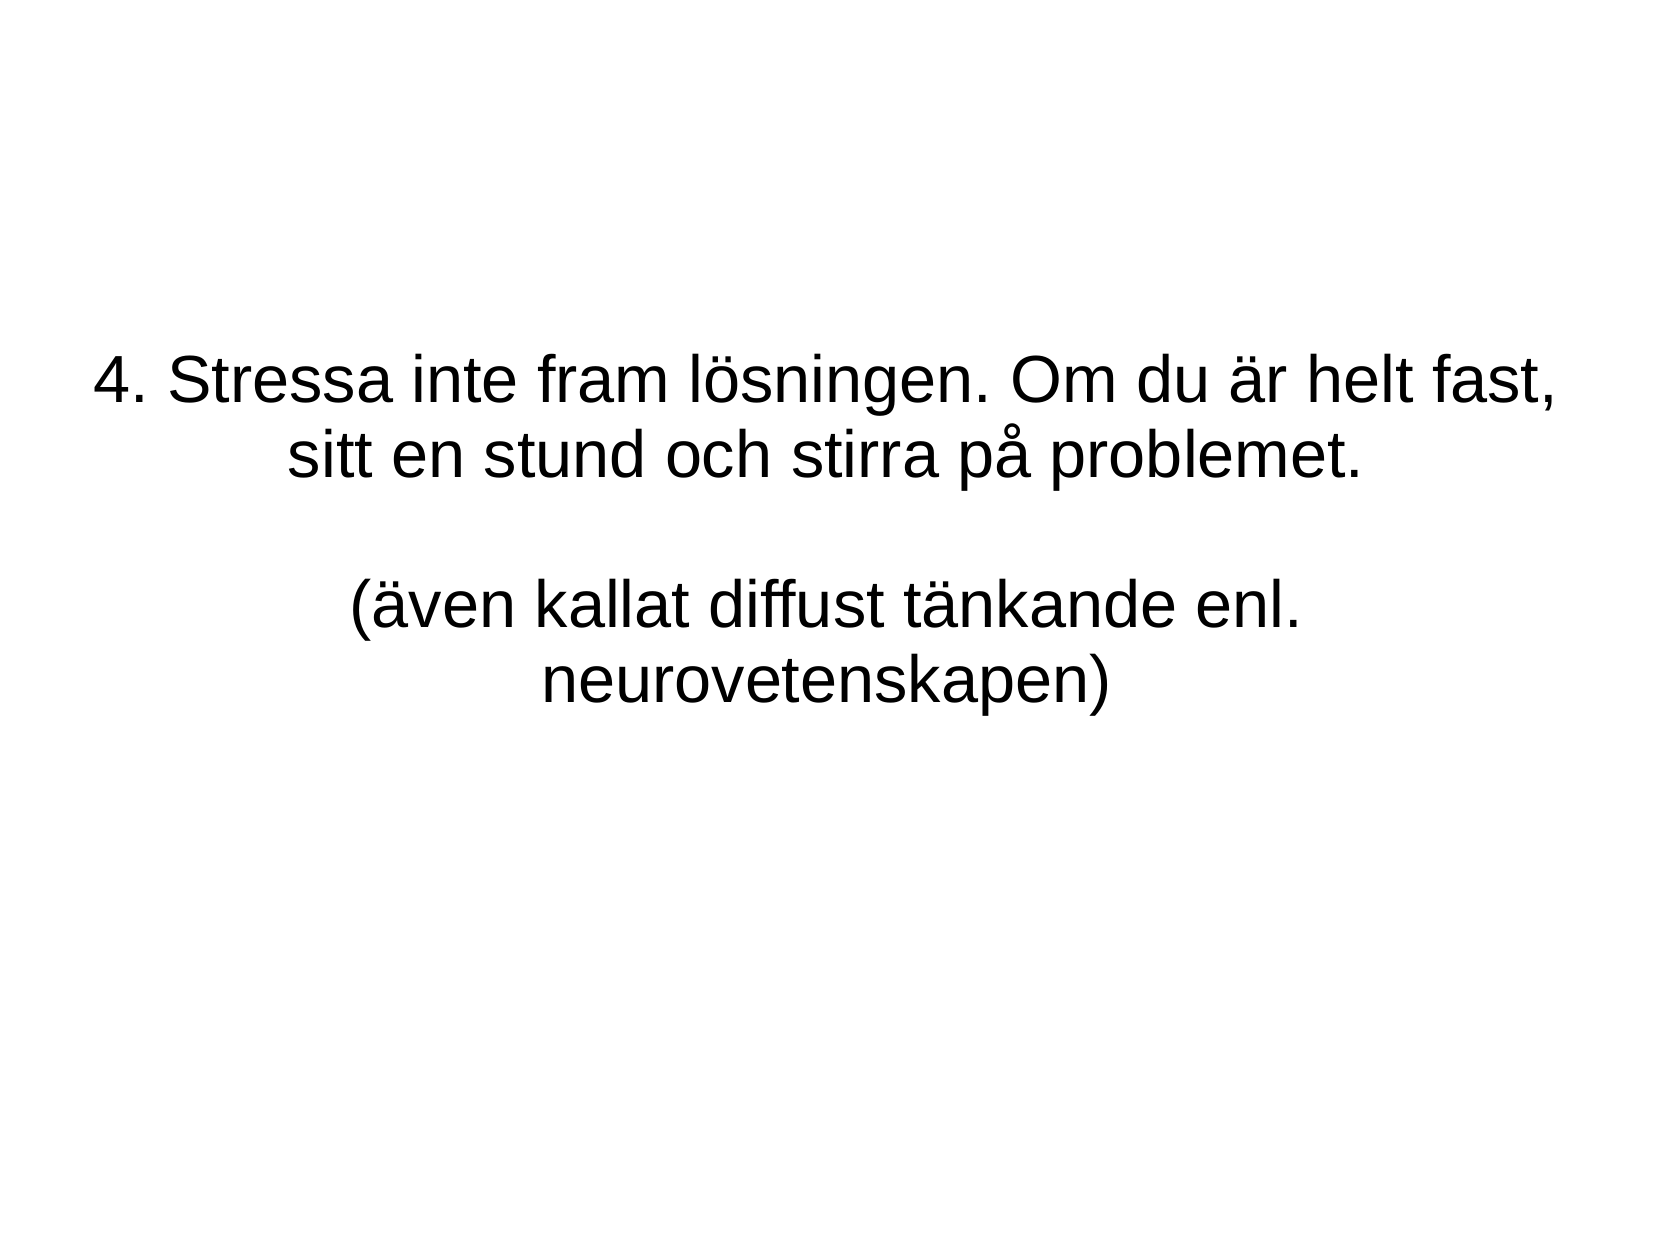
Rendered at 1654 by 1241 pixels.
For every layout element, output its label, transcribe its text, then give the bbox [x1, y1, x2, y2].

subtitle 4. Stressa inte fram lösningen. Om du är helt fast, sitt en stund och stirra på problemet. (även kallat diffust tänkande enl. neurovetenskapen) [82, 49, 1571, 1010]
